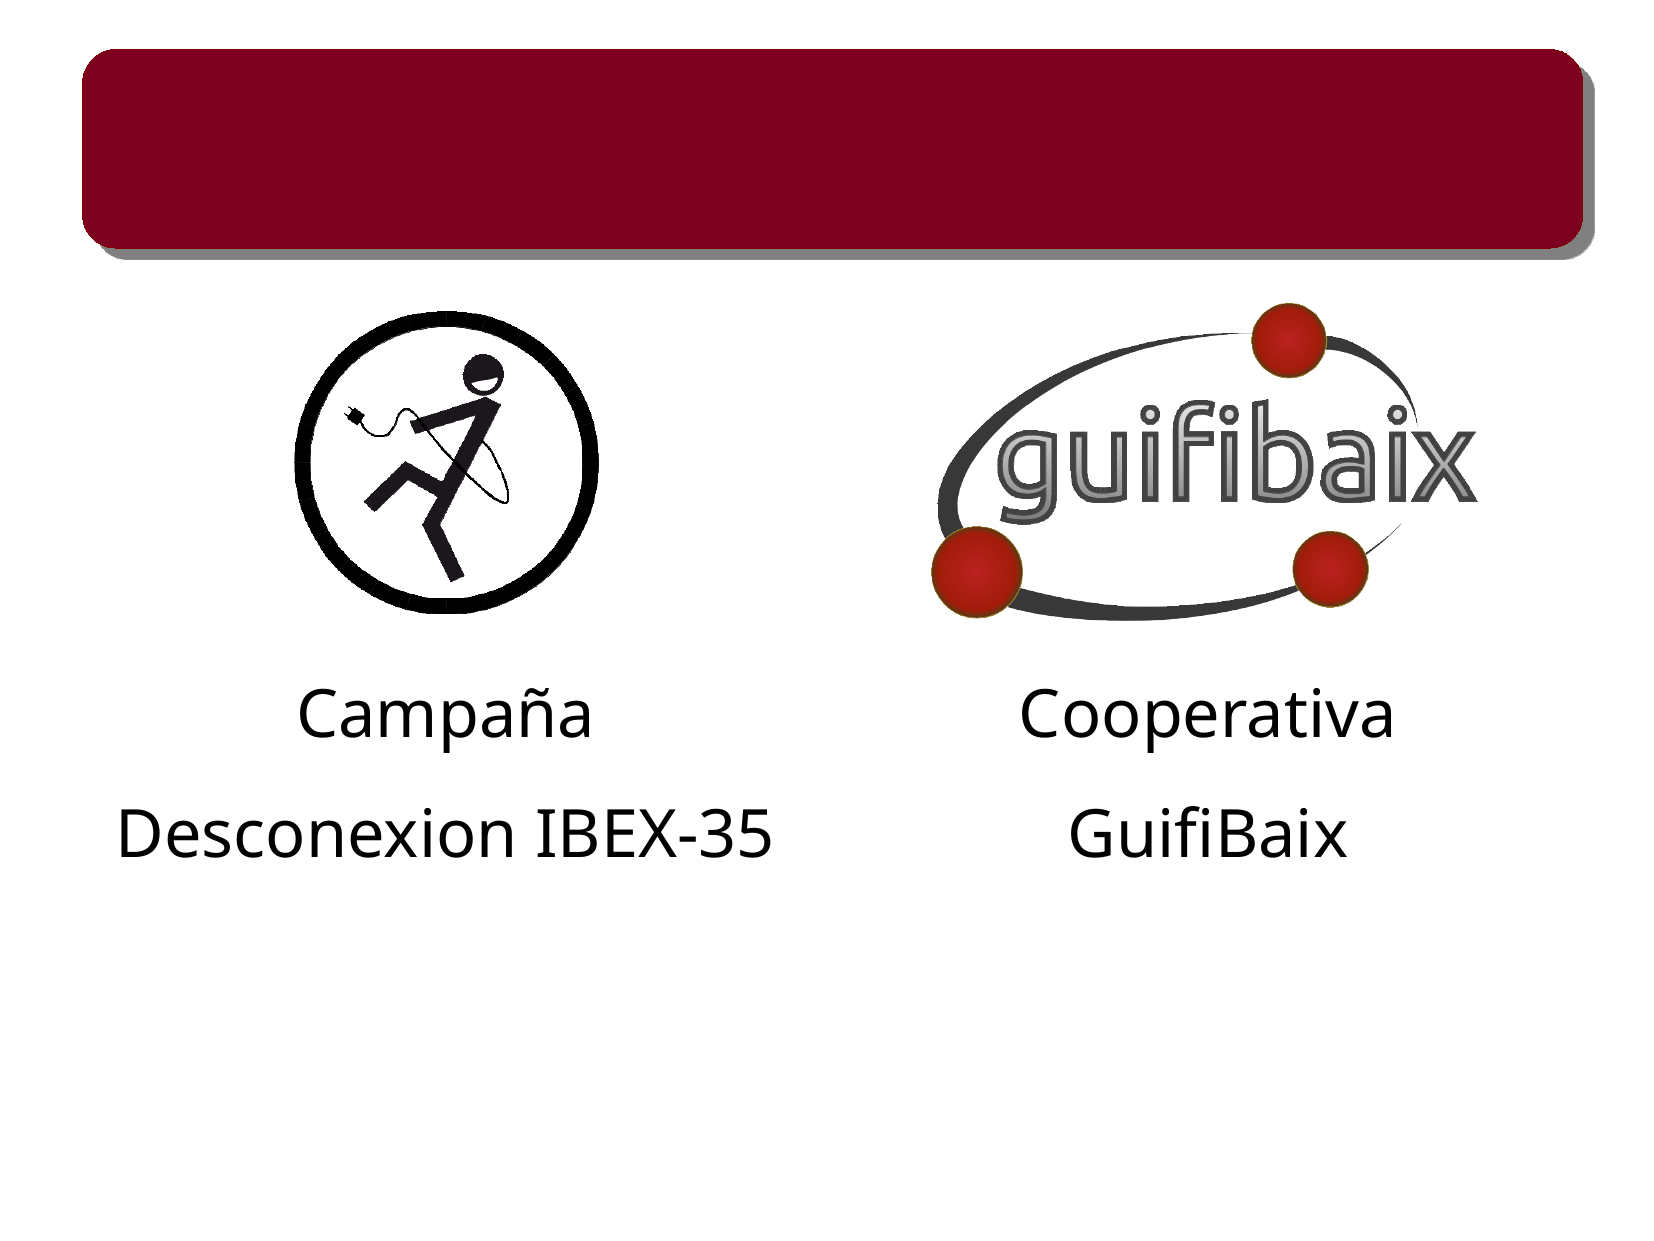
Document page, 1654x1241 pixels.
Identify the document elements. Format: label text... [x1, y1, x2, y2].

picture [274, 290, 618, 634]
picture [889, 290, 1528, 634]
list Cooperativa GuifiBaix [845, 665, 1572, 1009]
list Campaña Desconexion IBEX-35 [82, 665, 809, 1009]
